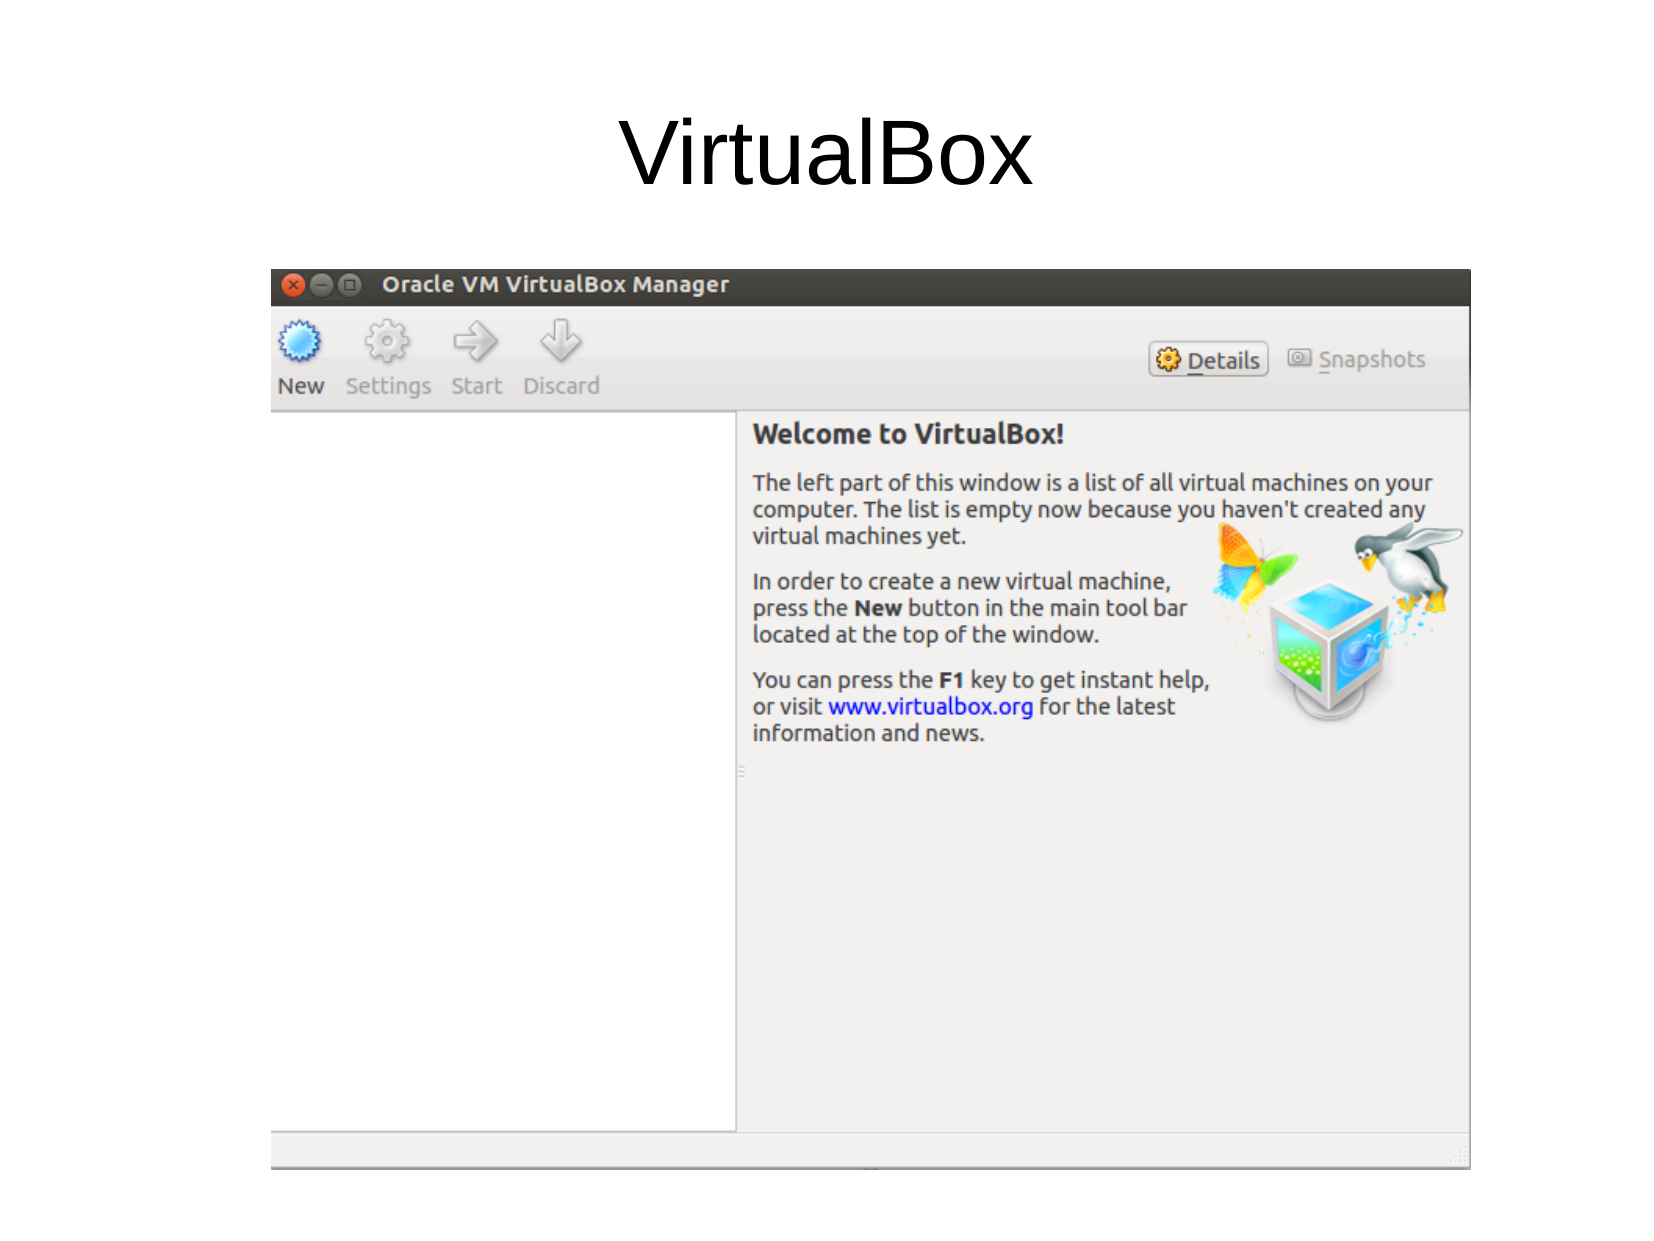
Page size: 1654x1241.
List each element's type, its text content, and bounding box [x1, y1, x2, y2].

title VirtualBox [82, 49, 1571, 257]
picture [271, 269, 1471, 1170]
